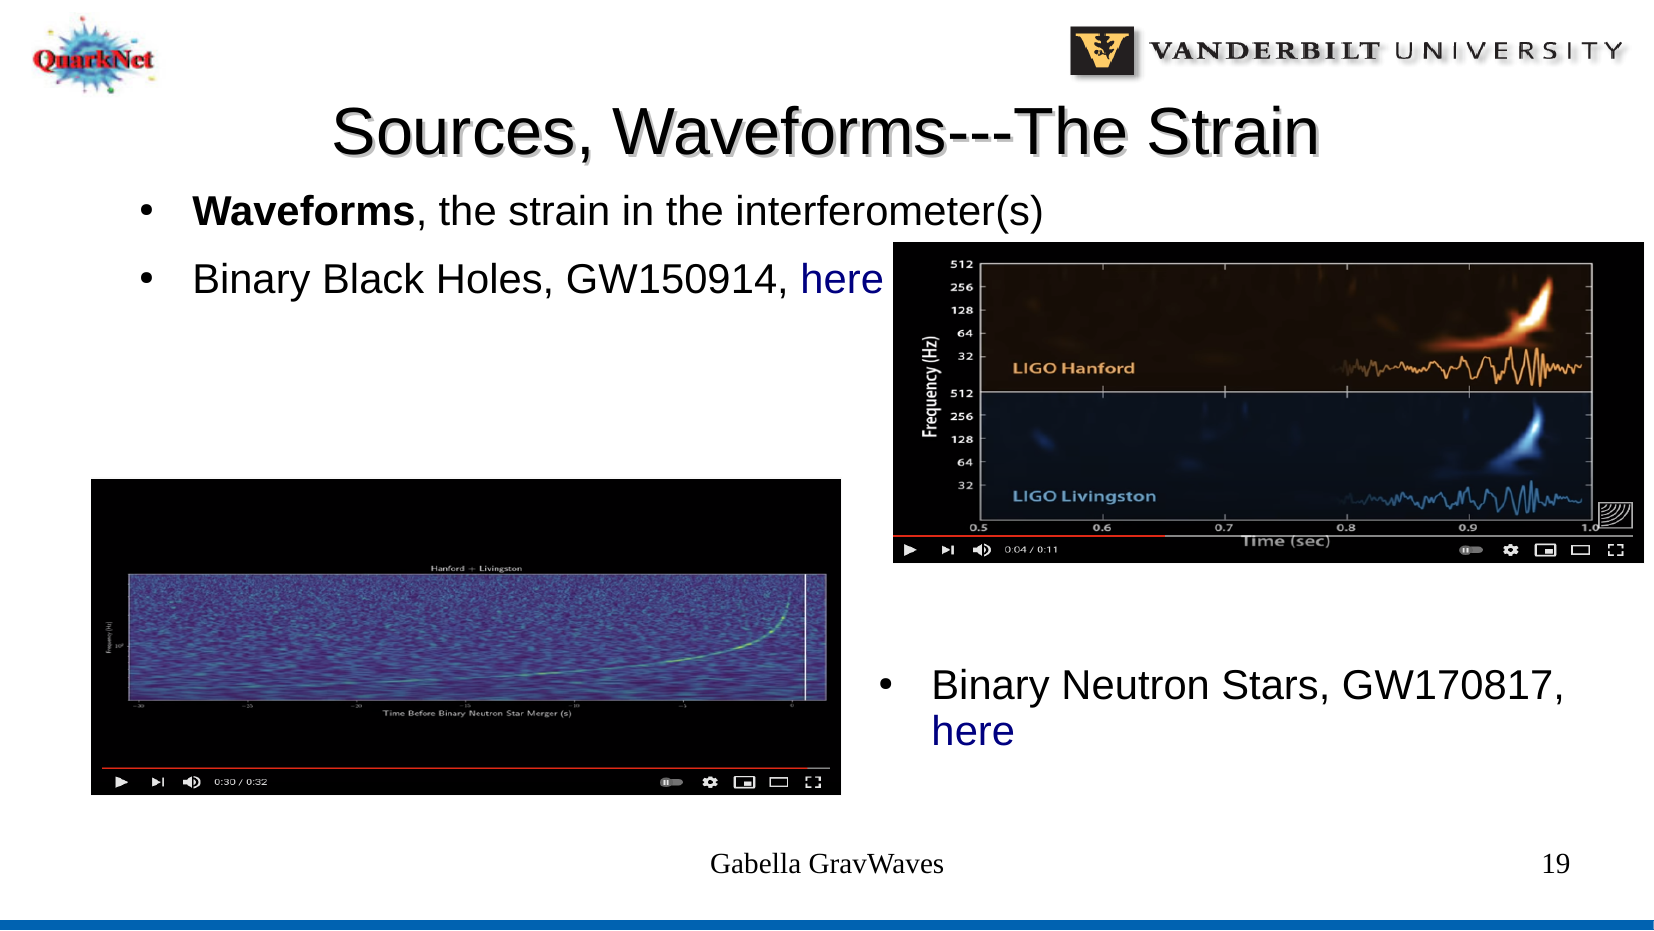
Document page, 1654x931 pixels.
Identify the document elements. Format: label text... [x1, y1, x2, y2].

picture [893, 242, 1645, 564]
picture [19, 12, 166, 102]
title Sources, Waveforms---The Strain [82, 93, 1571, 169]
list Waveforms, the strain in the interferometer(s) Binary Black Holes, GW150914, here [121, 187, 1534, 444]
picture [1067, 23, 1638, 86]
list Binary Neutron Stars, GW170817, here [860, 661, 1593, 767]
picture [91, 477, 842, 796]
